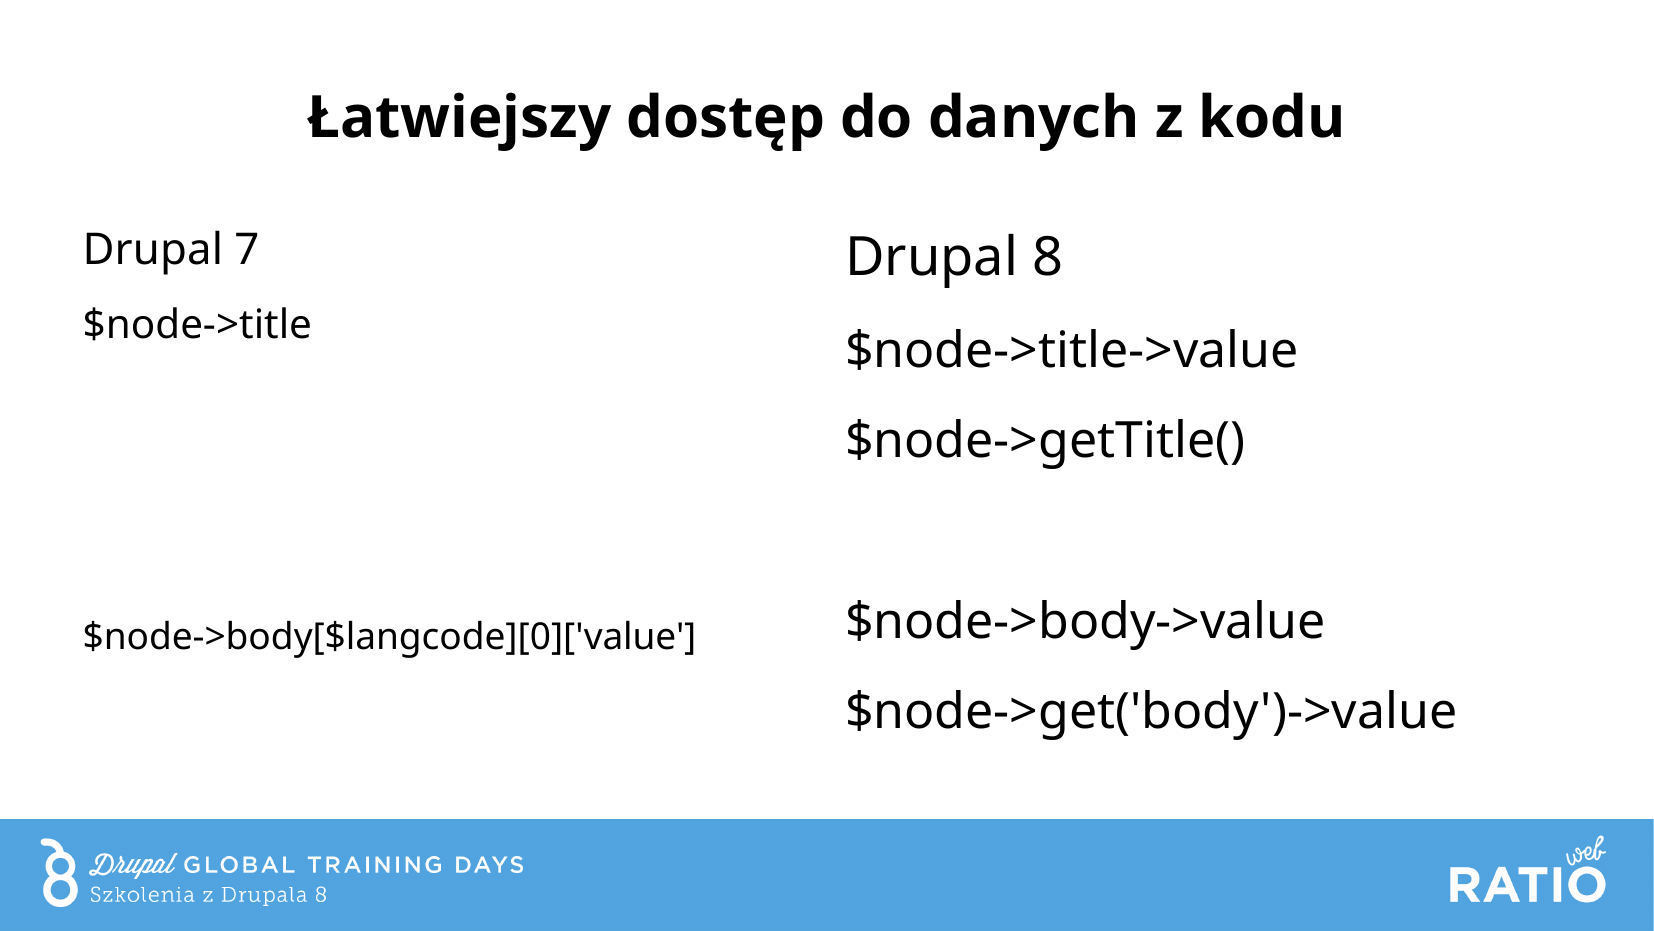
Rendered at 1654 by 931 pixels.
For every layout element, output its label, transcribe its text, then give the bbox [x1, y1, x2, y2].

title Łatwiejszy dostęp do danych z kodu [82, 37, 1571, 193]
picture [0, 0, 1654, 931]
list Drupal 8 $node->title->value $node->getTitle() $node->body->value $node->get('body')->value [845, 217, 1572, 758]
list Drupal 7 $node->title $node->body[$langcode][0]['value'] [82, 217, 809, 758]
